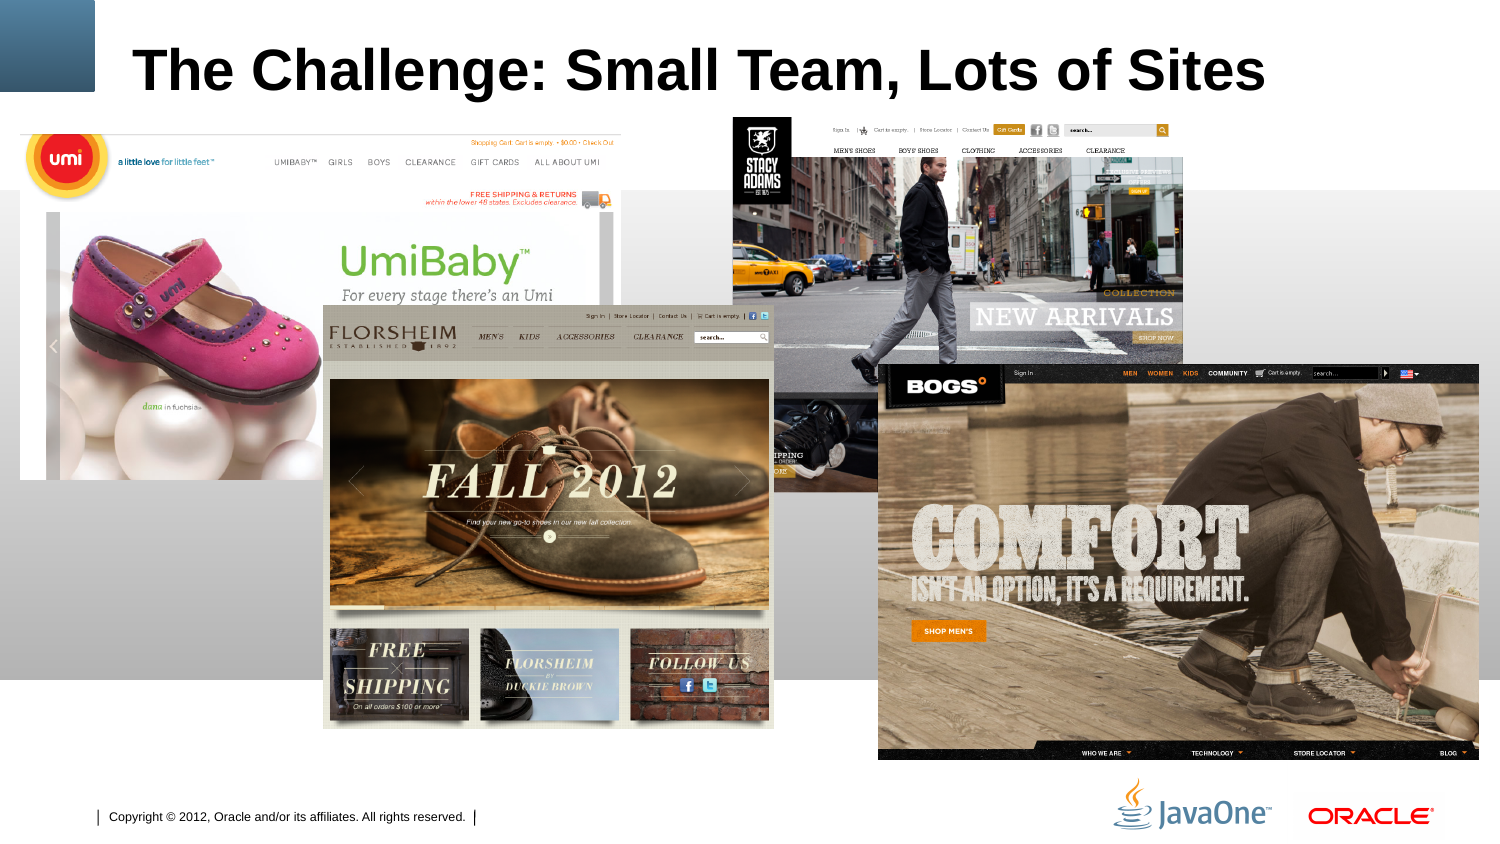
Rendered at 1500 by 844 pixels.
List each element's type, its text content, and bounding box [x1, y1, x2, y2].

title The Challenge: Small Team, Lots of Sites [132, 40, 1407, 166]
picture [20, 117, 1479, 760]
picture [1293, 792, 1445, 840]
picture [1097, 761, 1288, 844]
